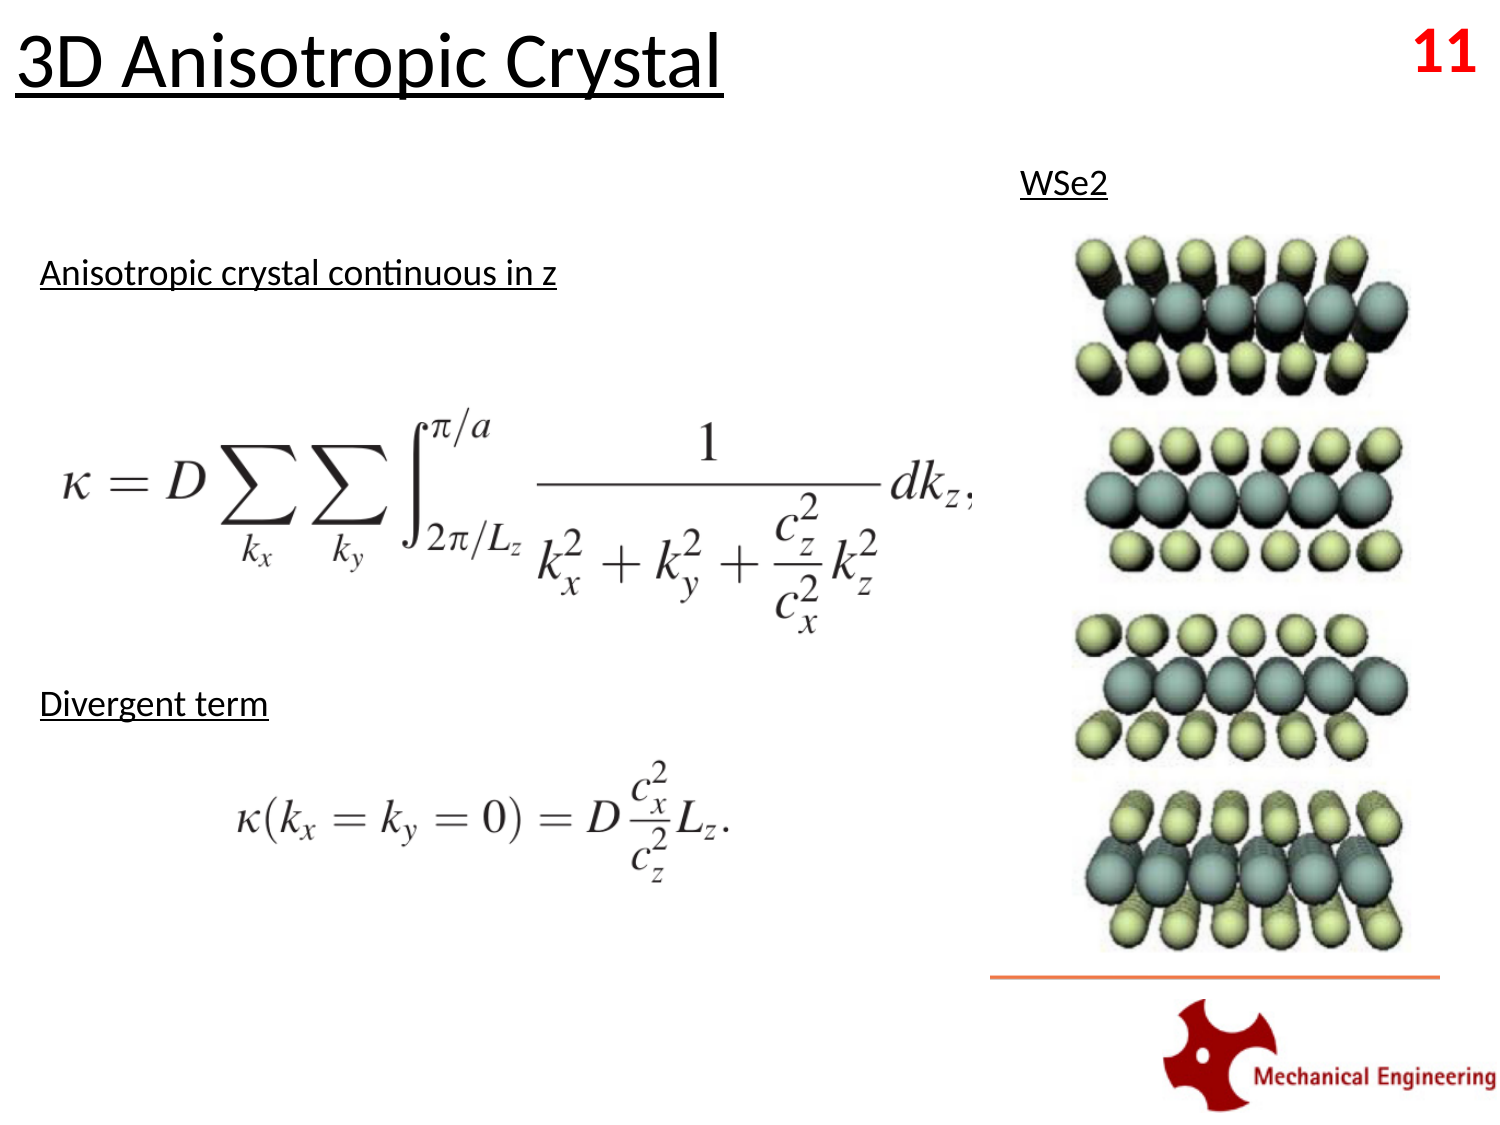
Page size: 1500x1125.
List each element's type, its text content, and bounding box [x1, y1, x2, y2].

title Anisotropic crystal continuous in z [24, 210, 721, 330]
title 3D Anisotropic Crystal [0, 0, 1500, 150]
picture [1162, 999, 1497, 1113]
picture [165, 749, 766, 918]
title Divergent term [24, 641, 721, 762]
picture [990, 223, 1441, 980]
picture [0, 393, 972, 646]
title WSe2 [1005, 120, 1500, 240]
text_box 11 [1395, 0, 1493, 93]
